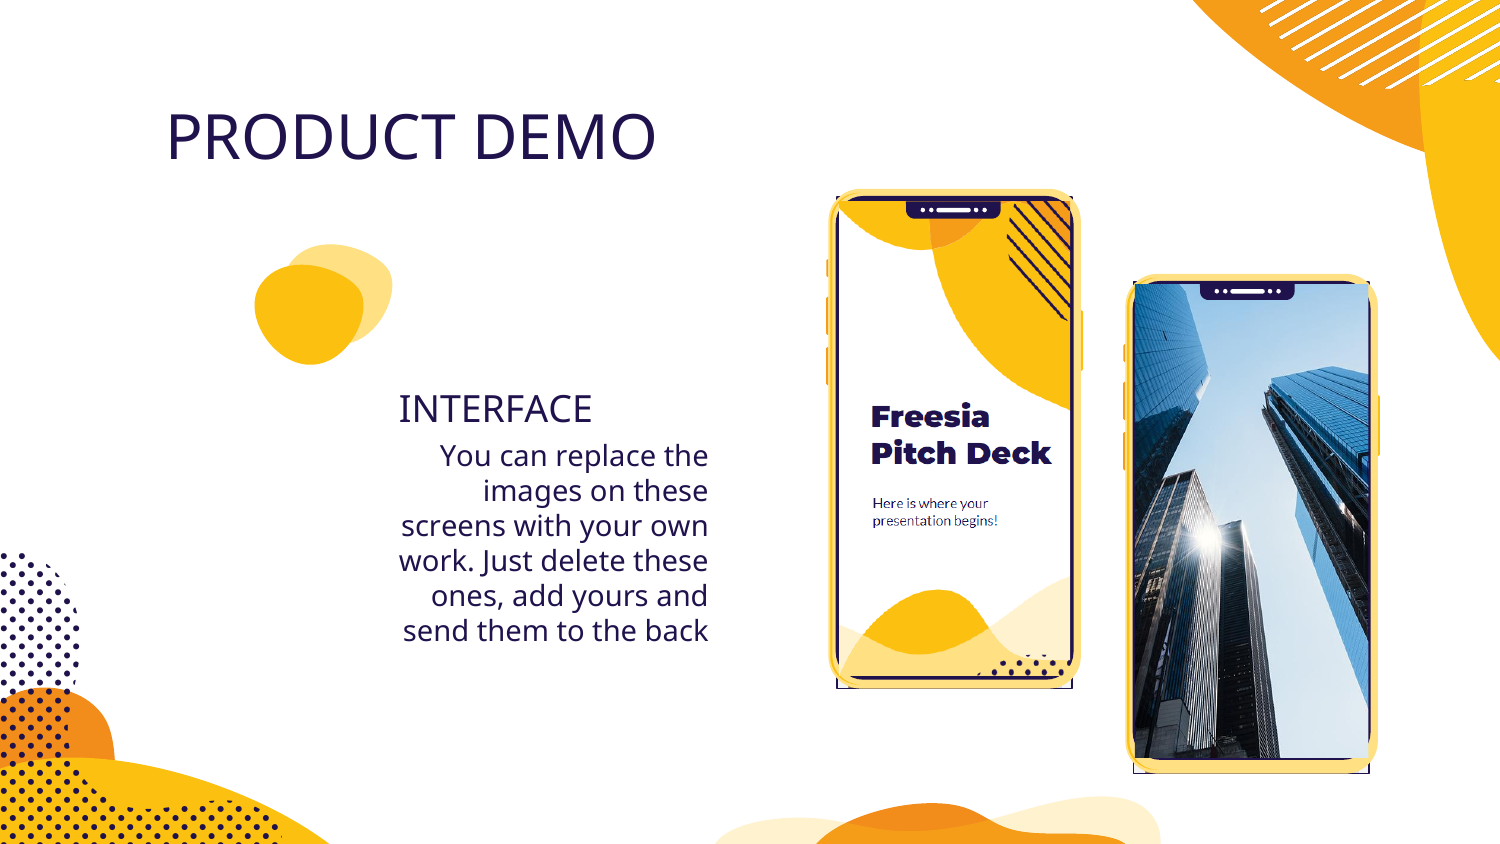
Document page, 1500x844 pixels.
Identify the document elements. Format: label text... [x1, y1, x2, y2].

text_box [1123, 273, 1380, 774]
title PRODUCT DEMO [150, 81, 1348, 176]
title INTERFACE [383, 299, 751, 422]
picture [1134, 765, 1147, 773]
text_box [826, 188, 1084, 689]
subtitle You can replace the images on these screens with your own work. Just delete these ones, add yours and send them to the back [383, 422, 751, 648]
picture [1059, 680, 1072, 688]
picture [1356, 765, 1369, 773]
text_box [254, 244, 393, 365]
picture [1134, 284, 1369, 758]
picture [837, 680, 850, 688]
picture [839, 201, 1071, 676]
